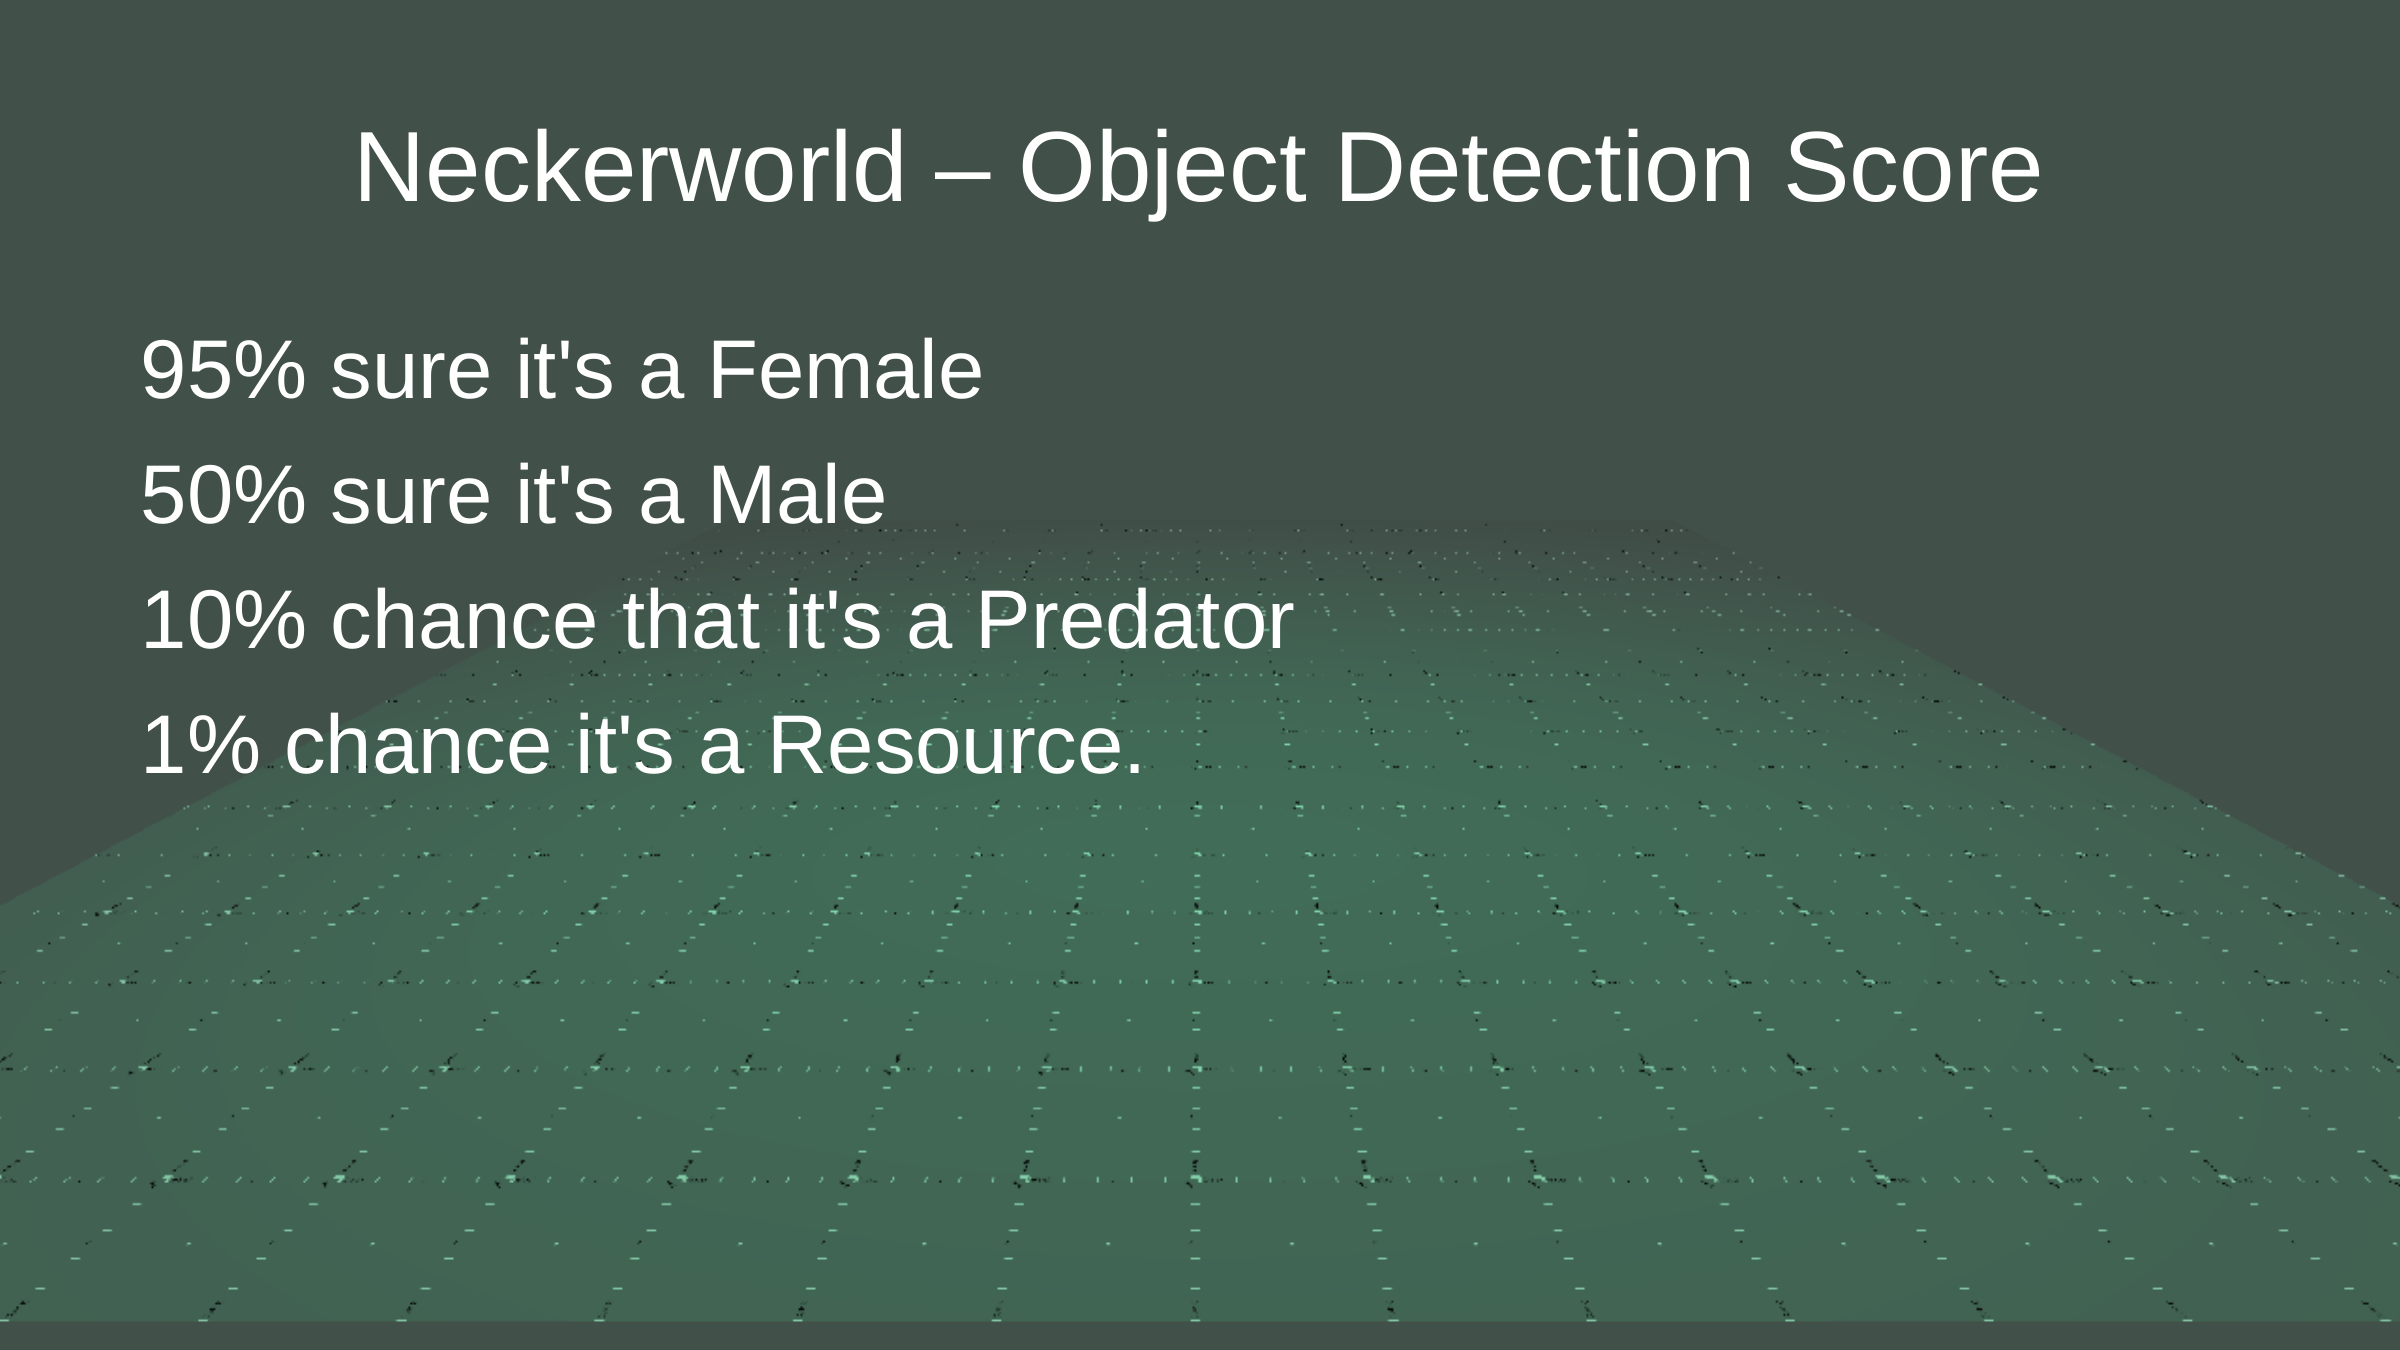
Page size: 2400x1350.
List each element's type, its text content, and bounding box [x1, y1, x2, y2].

list 95% sure it's a Female 50% sure it's a Male 10% chance that it's a Predator 1% chance it's a Resource. [140, 322, 2301, 1214]
picture [0, 0, 2400, 1350]
title Neckerworld – Object Detection Score [120, 53, 2280, 280]
